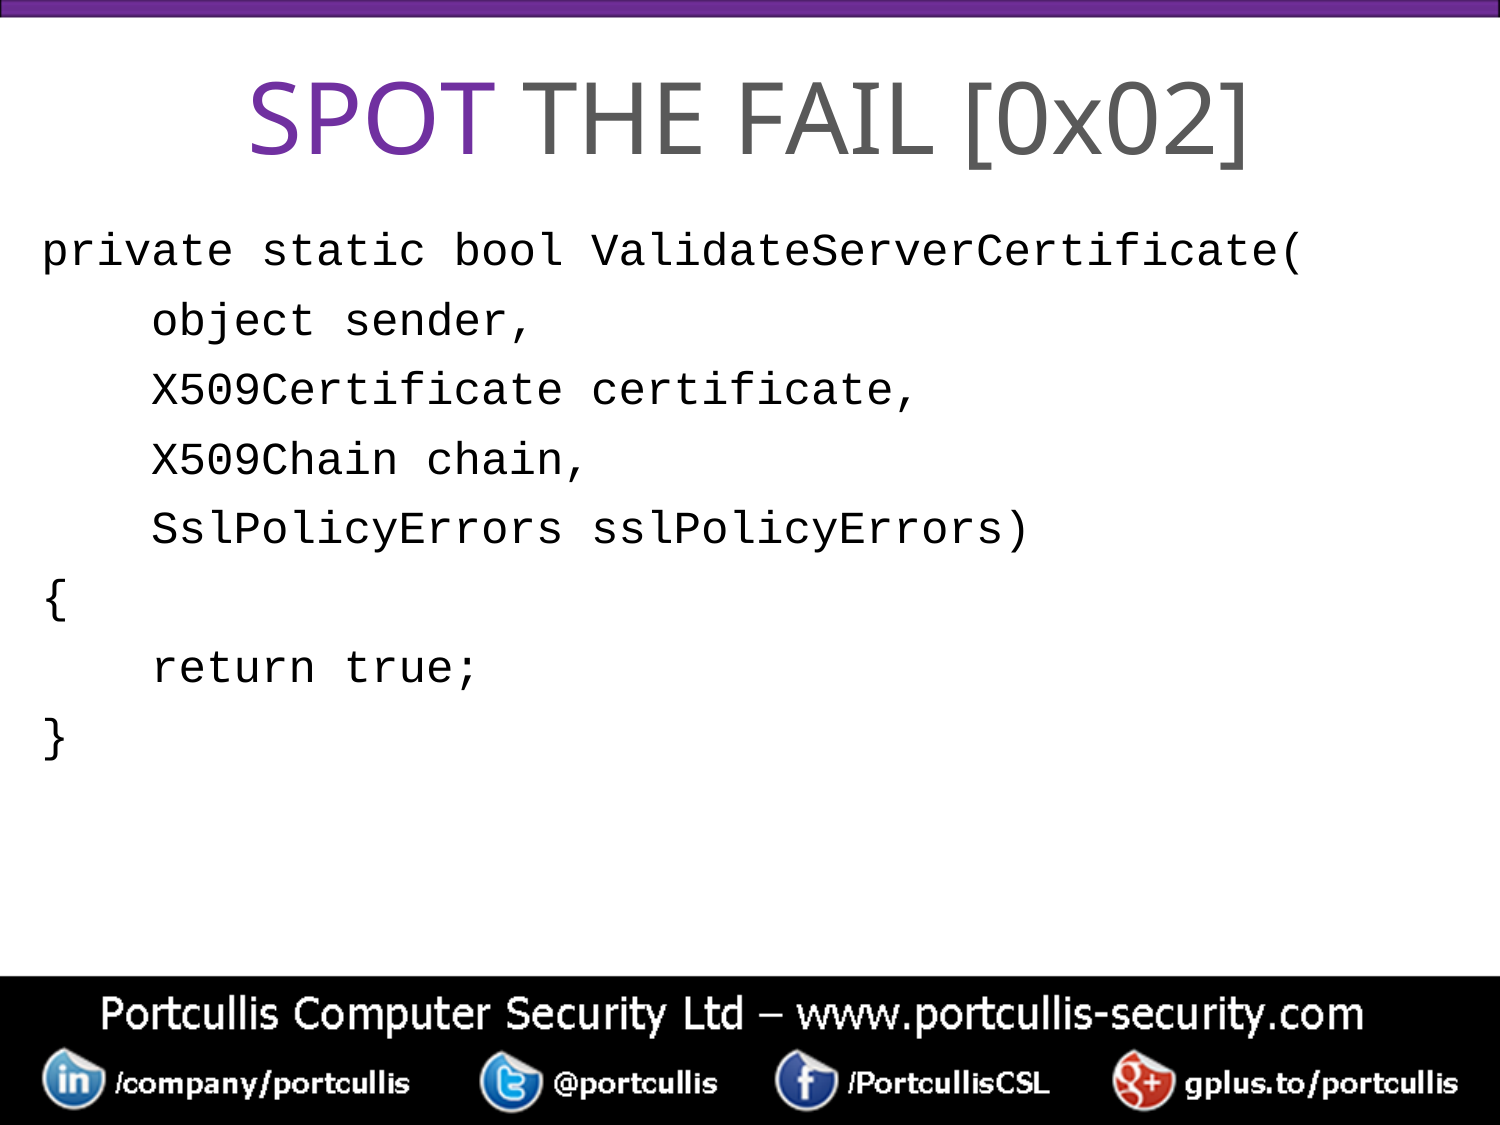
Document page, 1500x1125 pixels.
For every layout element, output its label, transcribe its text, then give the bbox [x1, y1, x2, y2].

list private static bool ValidateServerCertificate( object sender, X509Certificate certificate, X509Chain chain, SslPolicyErrors sslPolicyErrors) { return true; } [41, 219, 1428, 965]
title SPOT THE FAIL [0x02] [0, 42, 1500, 202]
picture [0, 0, 1500, 42]
picture [0, 202, 1500, 1125]
